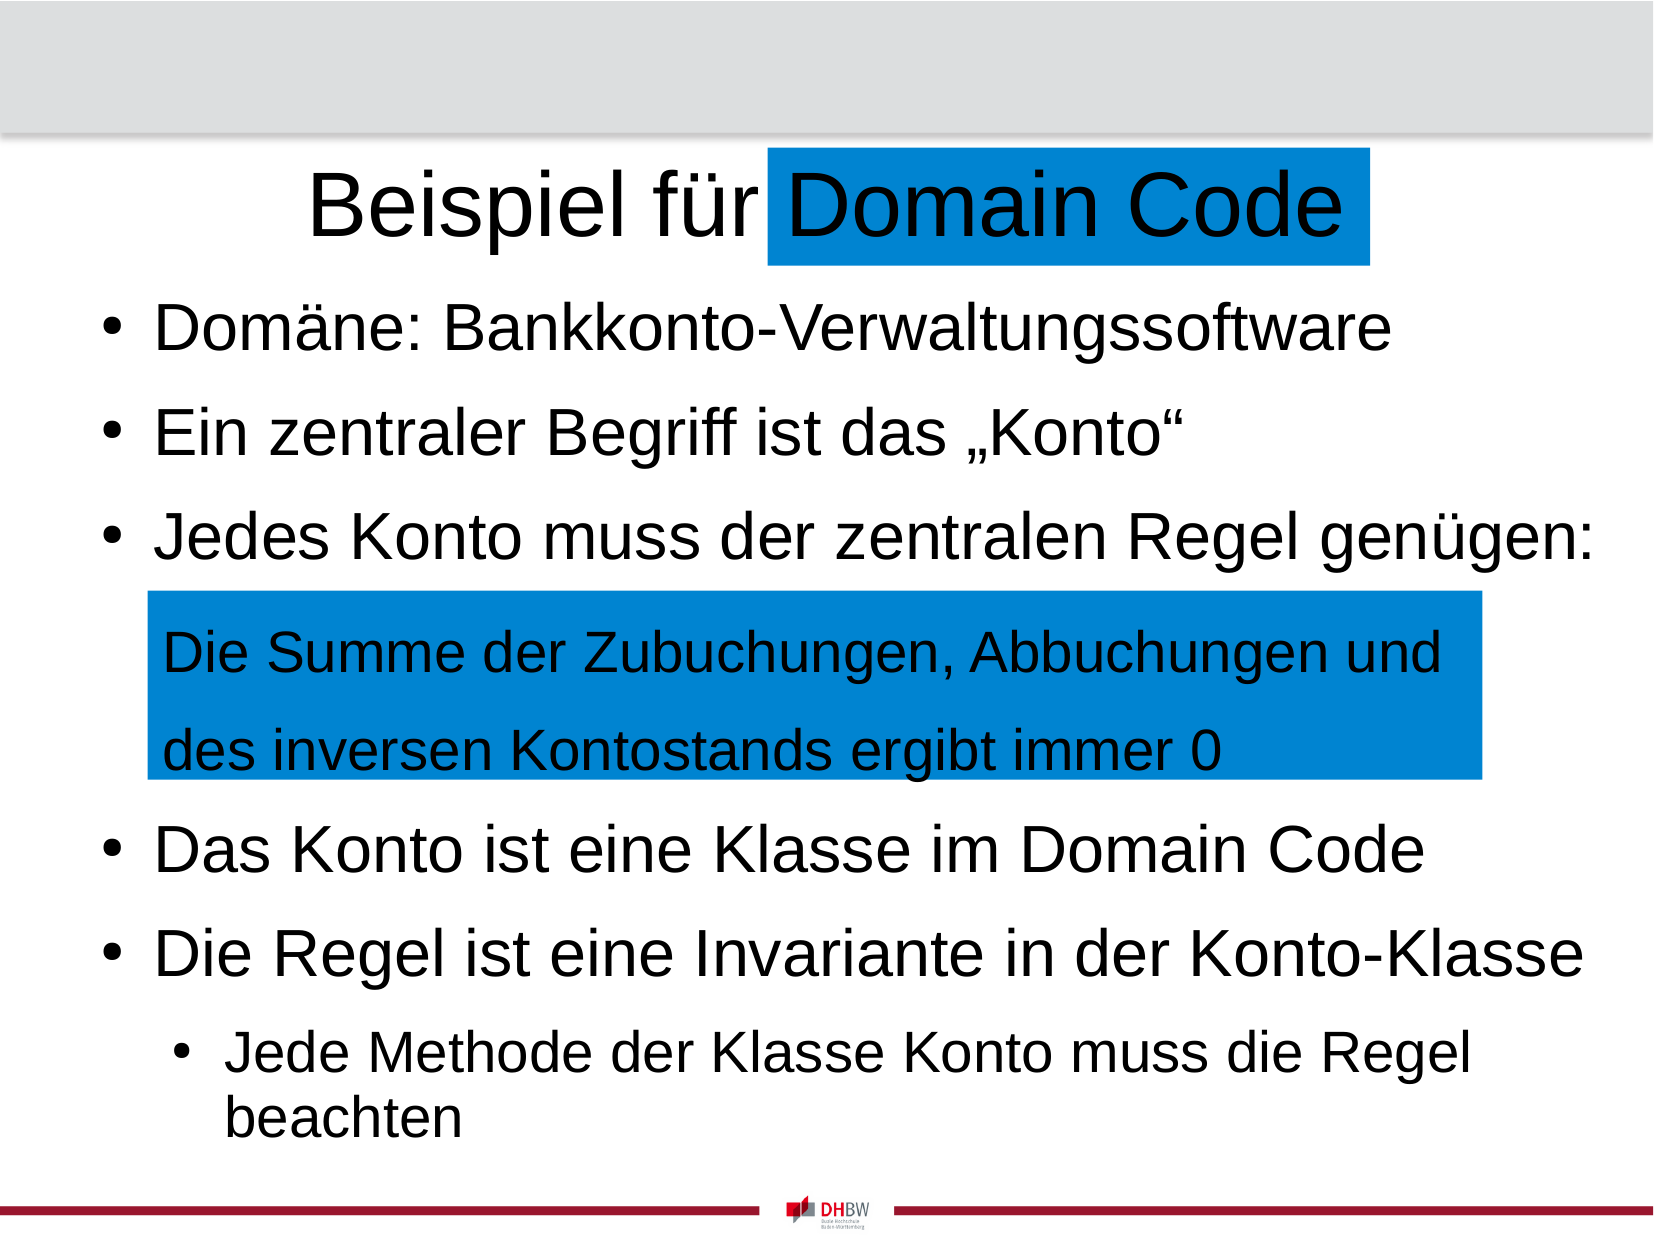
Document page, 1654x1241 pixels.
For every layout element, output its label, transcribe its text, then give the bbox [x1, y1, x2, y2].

text_box [767, 257, 1371, 266]
picture [0, 1, 1654, 1237]
list Domäne: Bankkonto-Verwaltungssoftware Ein zentraler Begriff ist das „Konto“ Jedes Konto muss der zentralen Regel genügen: Das Konto ist eine Klasse im Domain Code Die Regel ist eine Invariante in der Konto-Klasse Jede Methode der Klasse Konto muss die Regel beachten [82, 290, 1607, 1151]
title Beispiel für Domain Code [82, 147, 1571, 257]
text_box Die Summe der Zubuchungen, Abbuchungen und des inversen Kontostands ergibt immer 0 [147, 590, 1483, 780]
